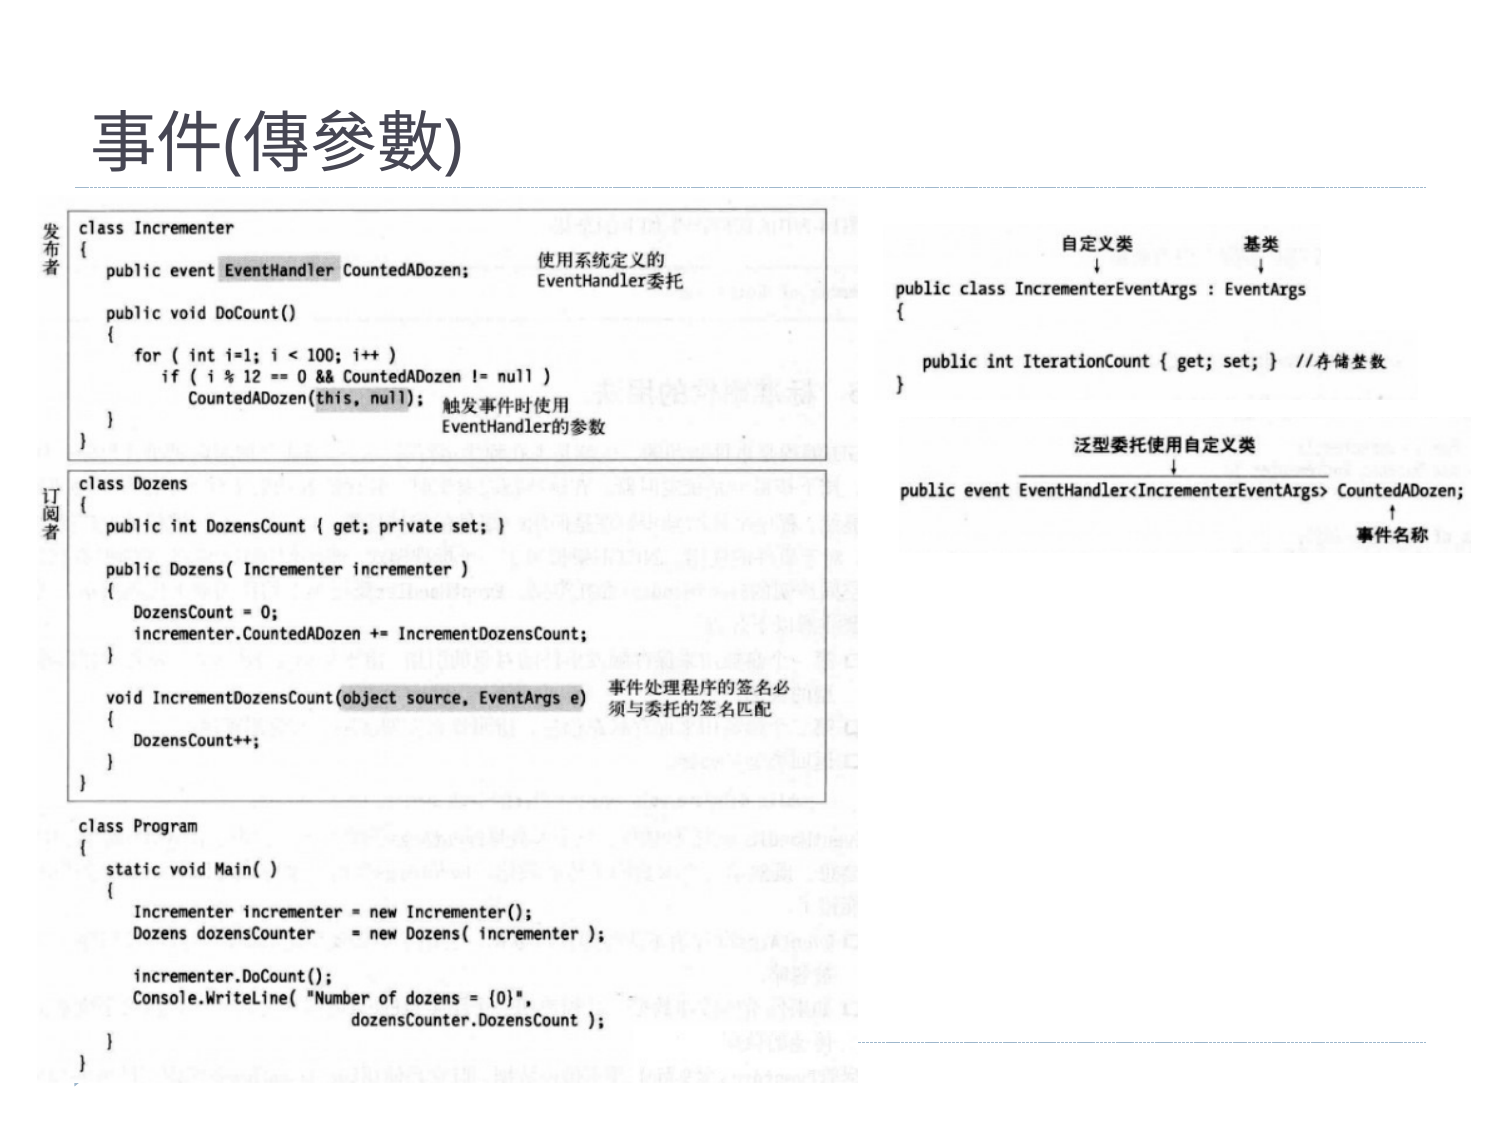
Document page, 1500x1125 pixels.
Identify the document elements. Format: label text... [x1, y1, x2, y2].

title 事件(傳參數) [75, 25, 1426, 188]
picture [899, 417, 1471, 553]
picture [37, 195, 858, 1083]
picture [874, 224, 1418, 400]
